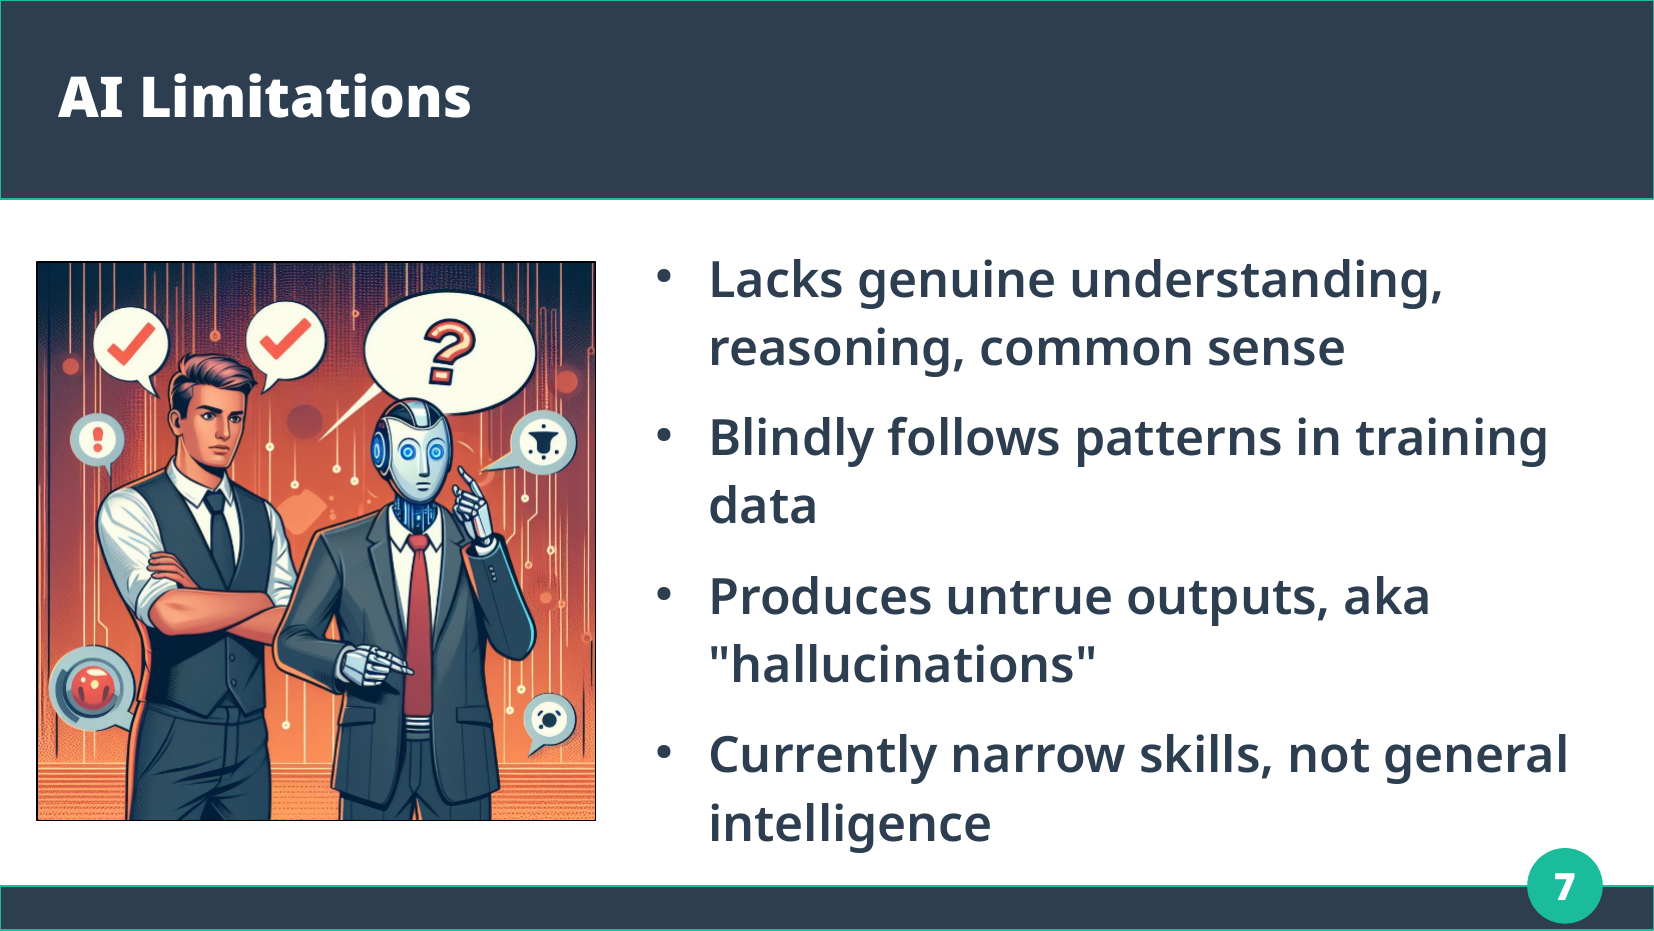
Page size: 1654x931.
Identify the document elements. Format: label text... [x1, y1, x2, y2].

title AI Limitations [59, 37, 1595, 156]
picture [37, 262, 595, 820]
list Lacks genuine understanding, reasoning, common sense Blindly follows patterns in training data Produces untrue outputs, aka "hallucinations" Currently narrow skills, not general intelligence [637, 243, 1595, 864]
